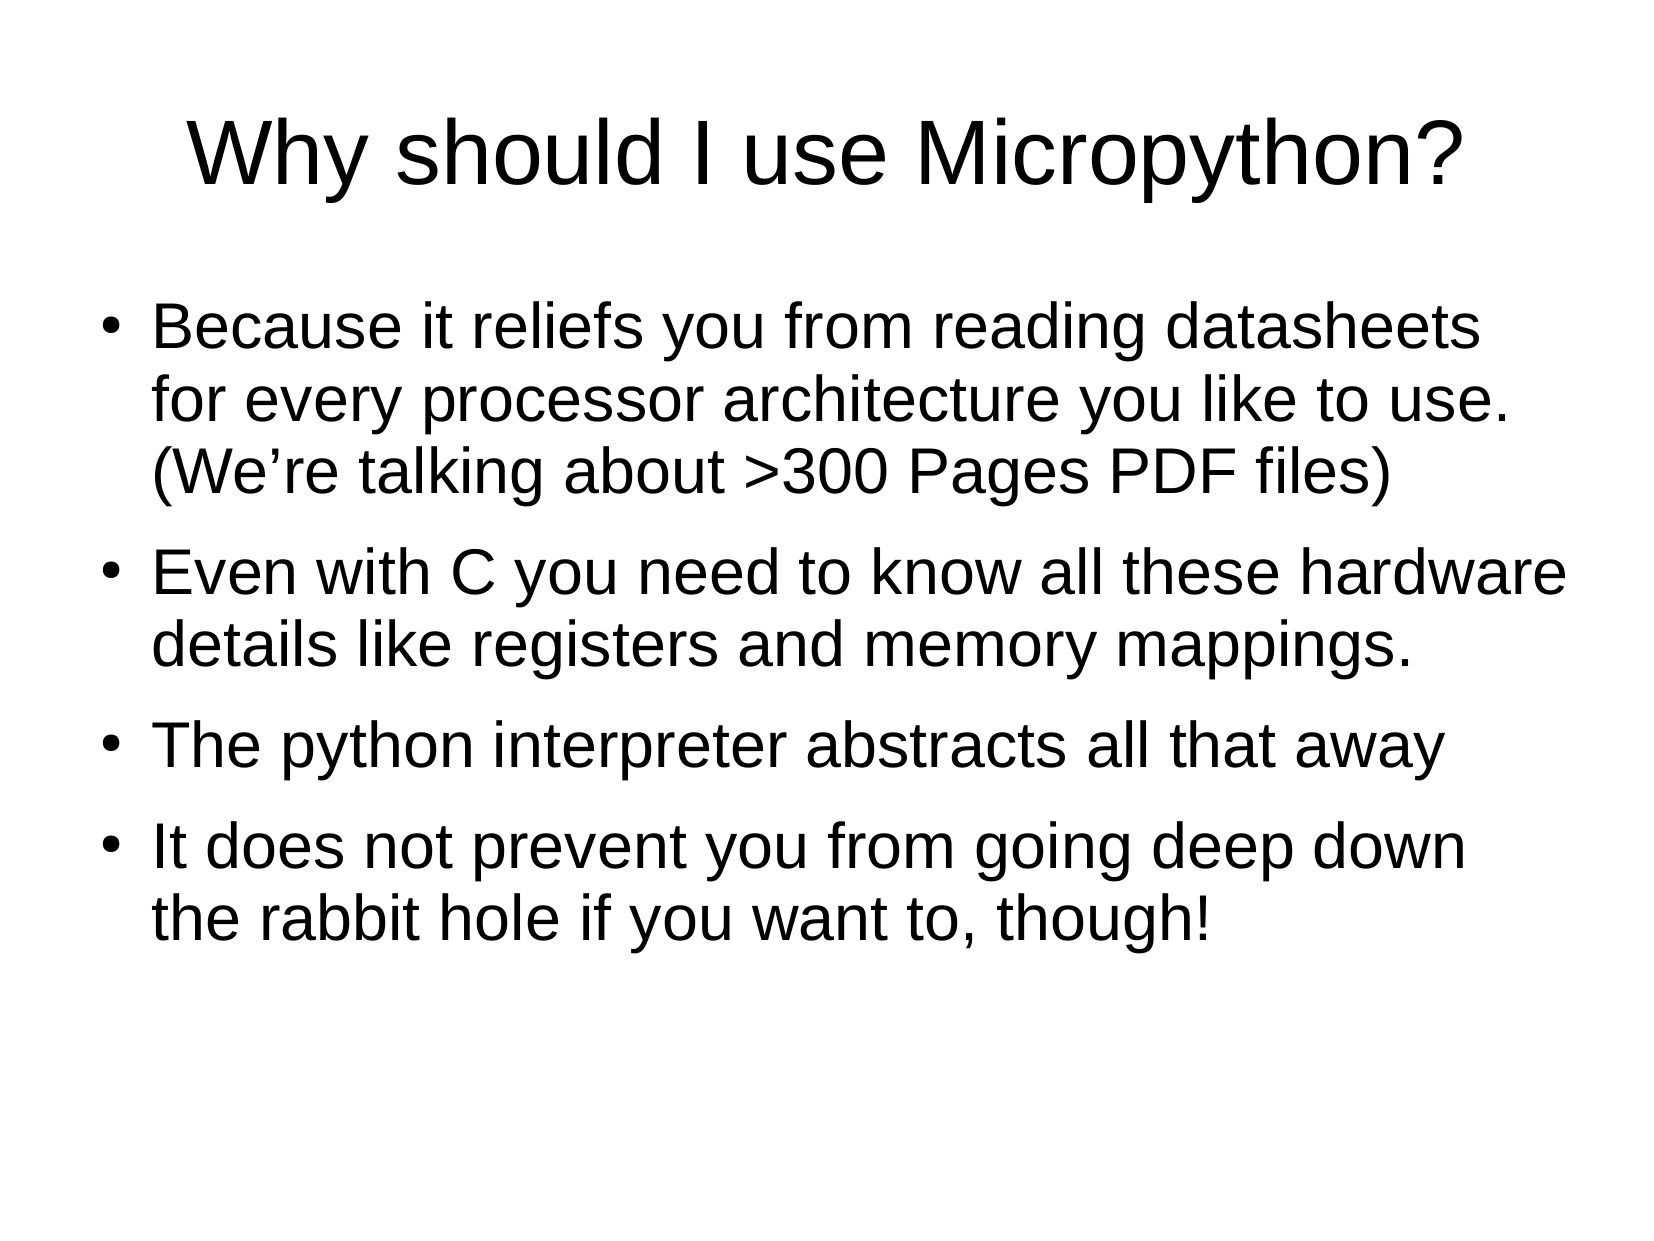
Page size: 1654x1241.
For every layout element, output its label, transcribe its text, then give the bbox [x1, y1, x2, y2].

title Why should I use Micropython? [82, 49, 1571, 257]
list Because it reliefs you from reading datasheets for every processor architecture you like to use. (We’re talking about >300 Pages PDF files) Even with C you need to know all these hardware details like registers and memory mappings. The python interpreter abstracts all that away It does not prevent you from going deep down the rabbit hole if you want to, though! [82, 290, 1571, 1010]
